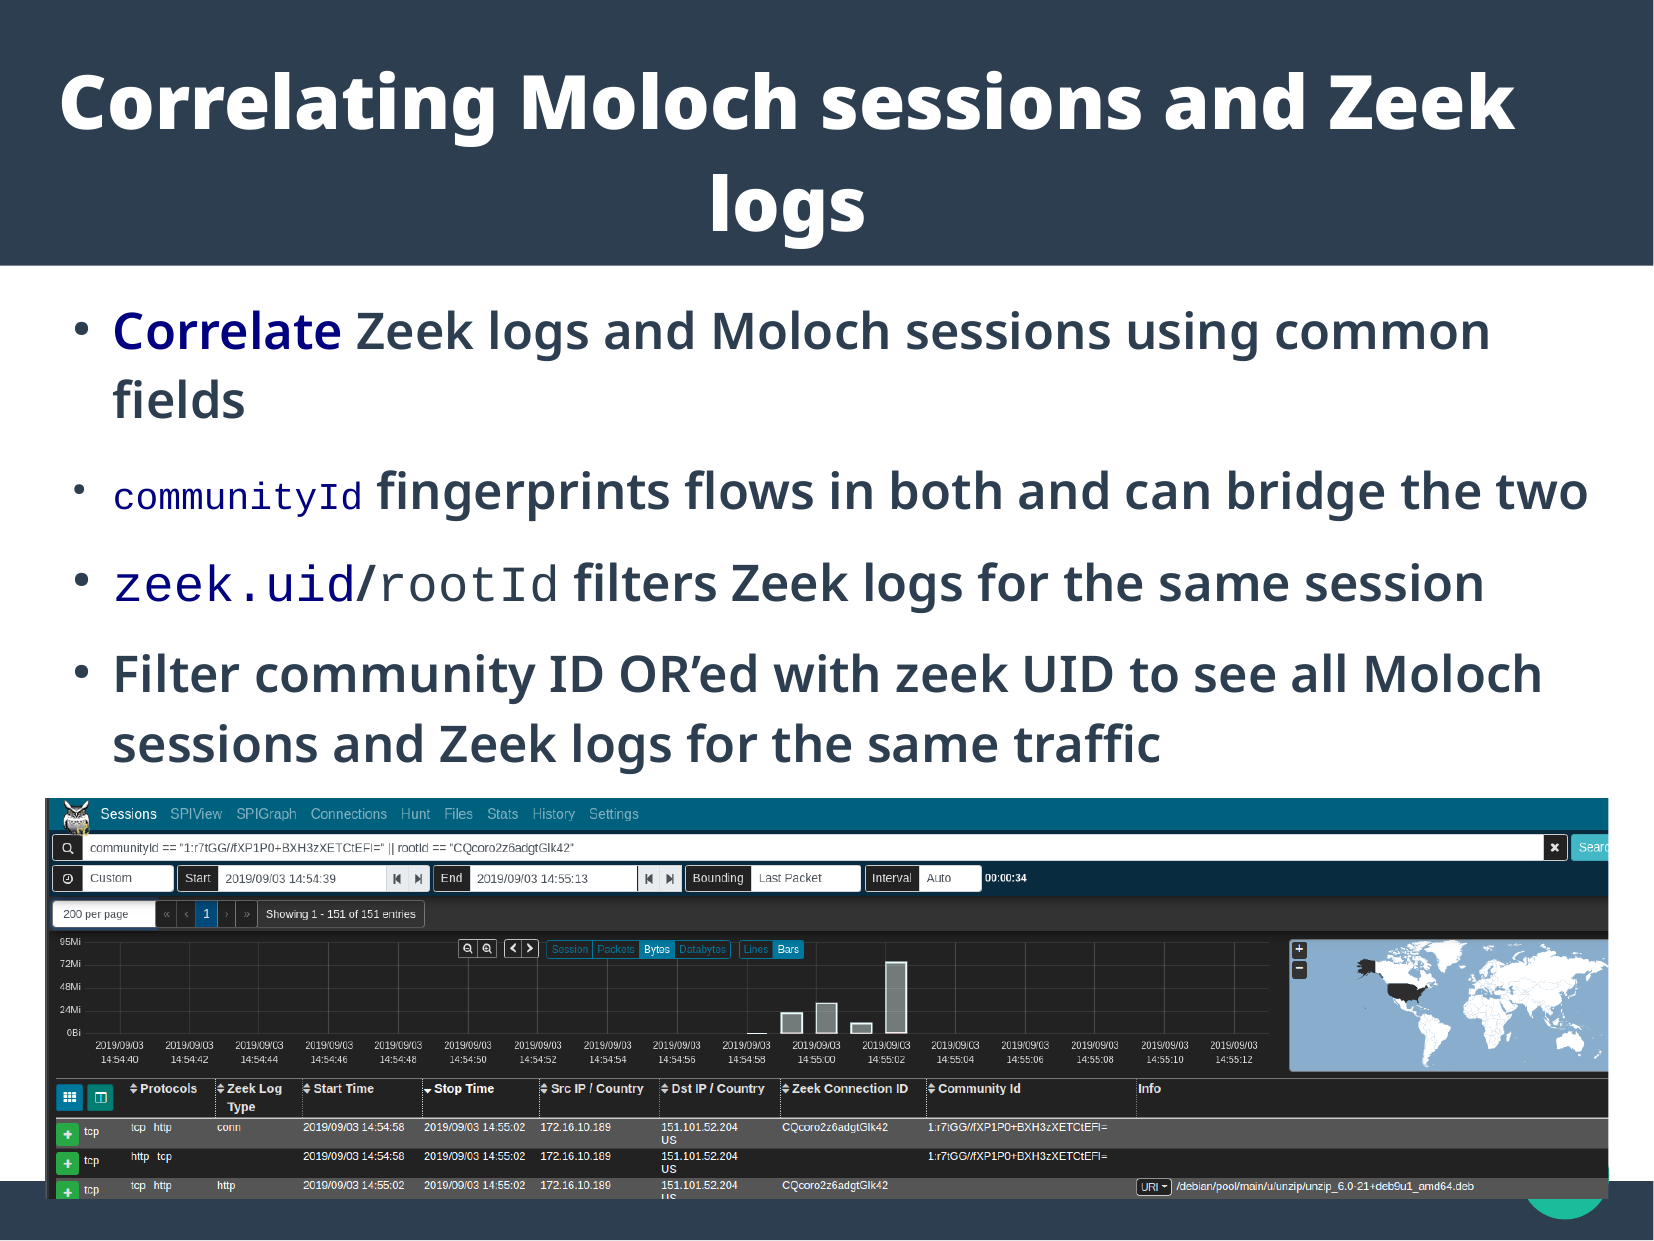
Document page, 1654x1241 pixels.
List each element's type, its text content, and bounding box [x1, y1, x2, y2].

picture [45, 798, 1609, 1199]
list Correlate Zeek logs and Moloch sessions using common fields communityId fingerprints flows in both and can bridge the two zeek.uid/rootId filters Zeek logs for the same session Filter community ID OR’ed with zeek UID to see all Moloch sessions and Zeek logs for the same traffic communityId == "1:r7tGG//fXP1P0+BXH3zXETCtEFI=" || rootId == "CQcoro2z6adgtGlk42" [59, 295, 1595, 798]
title Correlating Moloch sessions and Zeek logs [59, 49, 1595, 207]
